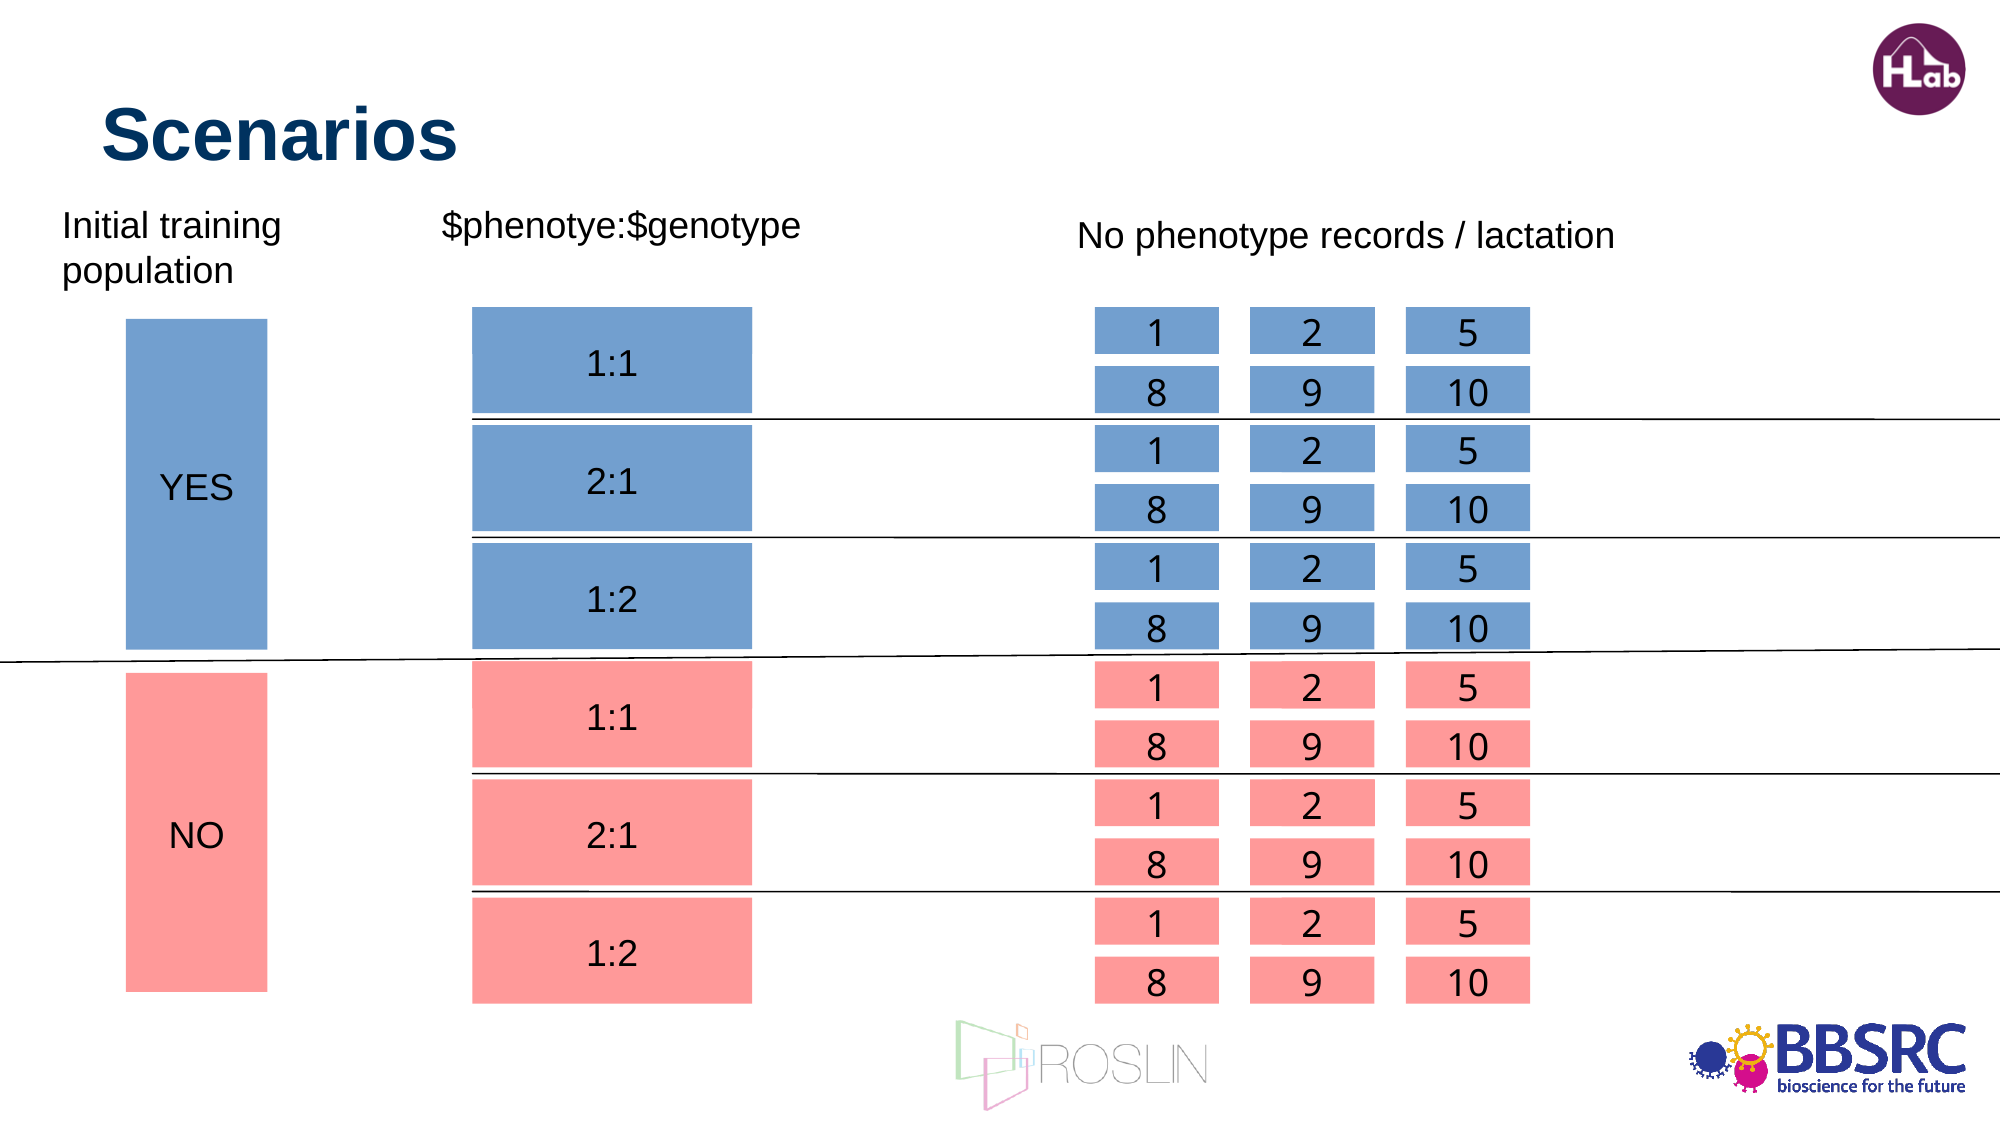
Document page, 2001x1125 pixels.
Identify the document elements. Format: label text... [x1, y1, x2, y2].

text_box 2:1 [472, 779, 753, 886]
text_box 2 [1250, 425, 1375, 473]
text_box 5 [1405, 543, 1531, 590]
text_box 1 [1094, 307, 1219, 354]
text_box 8 [1094, 366, 1219, 414]
text_box 10 [1405, 956, 1531, 1004]
text_box 10 [1405, 838, 1531, 886]
text_box 5 [1405, 661, 1531, 709]
text_box 5 [1405, 897, 1531, 945]
text_box 9 [1250, 602, 1375, 650]
text_box 8 [1094, 956, 1219, 1004]
text_box Scenarios [86, 78, 1900, 185]
text_box 1 [1094, 661, 1219, 709]
text_box 9 [1250, 720, 1375, 768]
picture [948, 985, 1220, 1125]
text_box 1 [1094, 425, 1219, 473]
text_box NO [125, 672, 268, 992]
text_box 1:2 [472, 543, 753, 650]
text_box 8 [1094, 720, 1219, 768]
text_box 1:2 [472, 897, 753, 1004]
text_box 2:1 [472, 425, 753, 532]
text_box 1 [1094, 779, 1219, 827]
picture [1872, 21, 1966, 116]
text_box 8 [1094, 838, 1219, 886]
text_box 5 [1405, 307, 1531, 354]
text_box 1:1 [472, 661, 753, 768]
text_box 5 [1405, 779, 1531, 827]
text_box 1 [1094, 543, 1219, 590]
text_box 9 [1250, 484, 1375, 532]
text_box 9 [1250, 838, 1375, 886]
text_box $phenotye:$genotype [385, 190, 858, 290]
text_box 1 [1094, 897, 1219, 945]
text_box 8 [1094, 484, 1219, 532]
text_box No phenotype records / lactation [957, 201, 1736, 300]
text_box 9 [1250, 956, 1375, 1004]
text_box 2 [1250, 307, 1375, 354]
text_box YES [125, 318, 268, 650]
text_box 10 [1405, 602, 1531, 650]
text_box Initial training population [47, 190, 331, 248]
text_box 10 [1405, 484, 1531, 532]
text_box 2 [1250, 779, 1375, 827]
text_box 2 [1250, 661, 1375, 709]
text_box 5 [1405, 425, 1531, 473]
text_box 10 [1405, 720, 1531, 768]
text_box 2 [1250, 543, 1375, 590]
picture [1687, 1020, 1966, 1099]
text_box 10 [1405, 366, 1531, 414]
text_box 9 [1250, 366, 1375, 414]
text_box 1:1 [472, 307, 753, 414]
text_box 2 [1250, 897, 1375, 945]
text_box 8 [1094, 602, 1219, 650]
